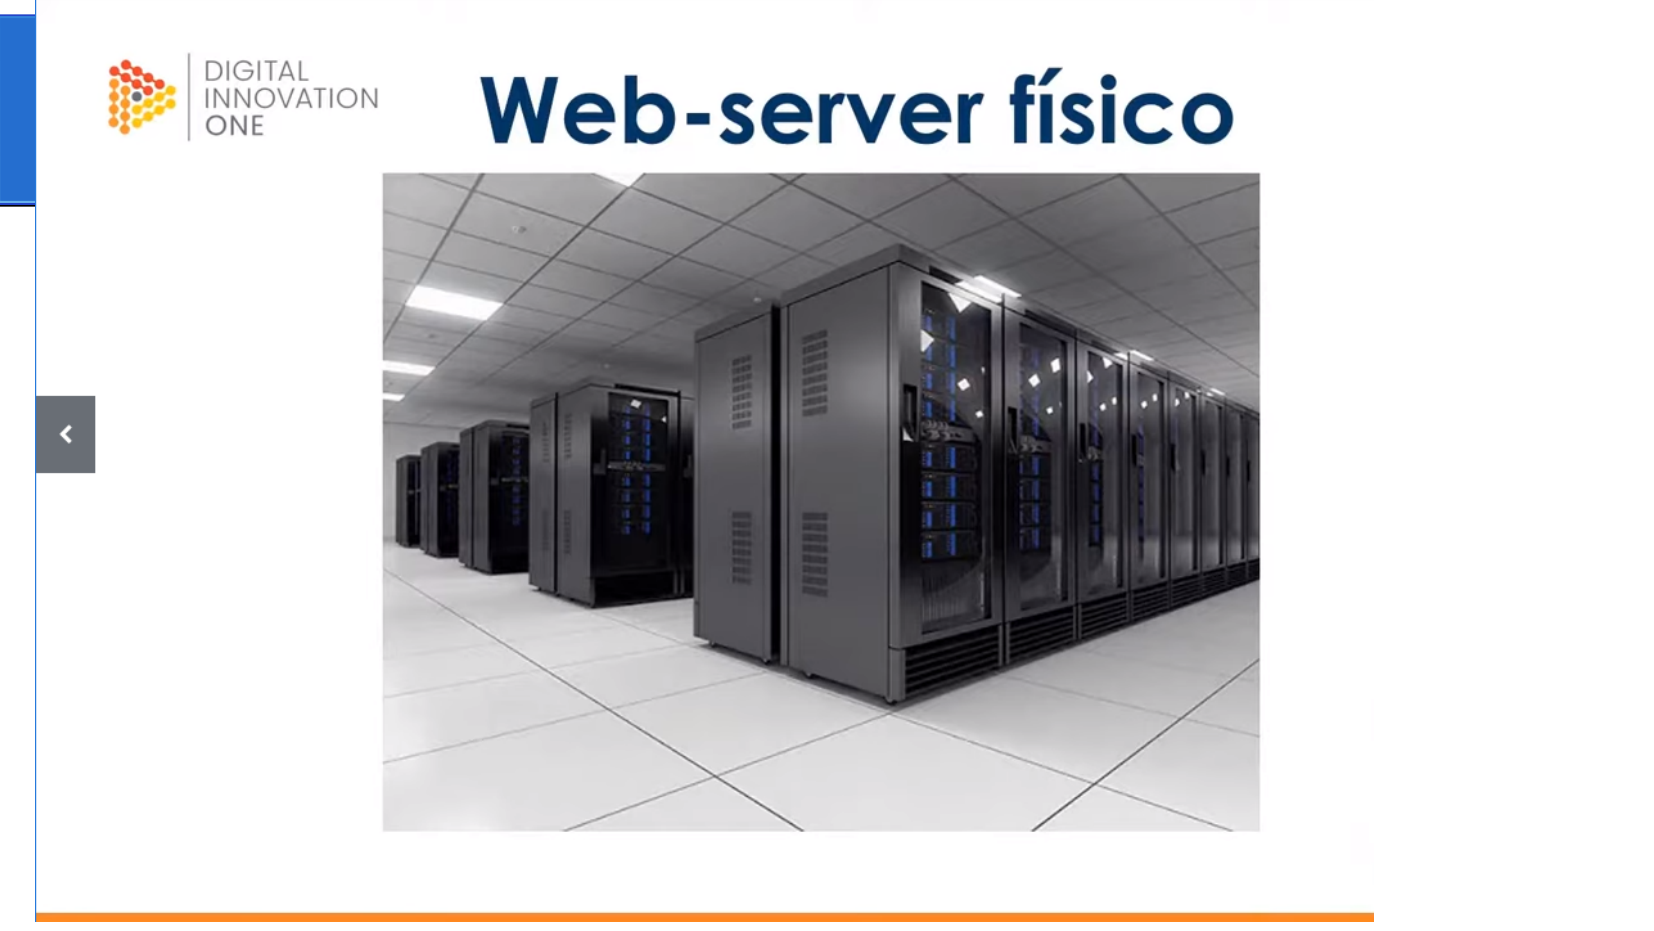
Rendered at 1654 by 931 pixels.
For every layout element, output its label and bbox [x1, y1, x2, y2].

picture [35, 0, 1374, 922]
